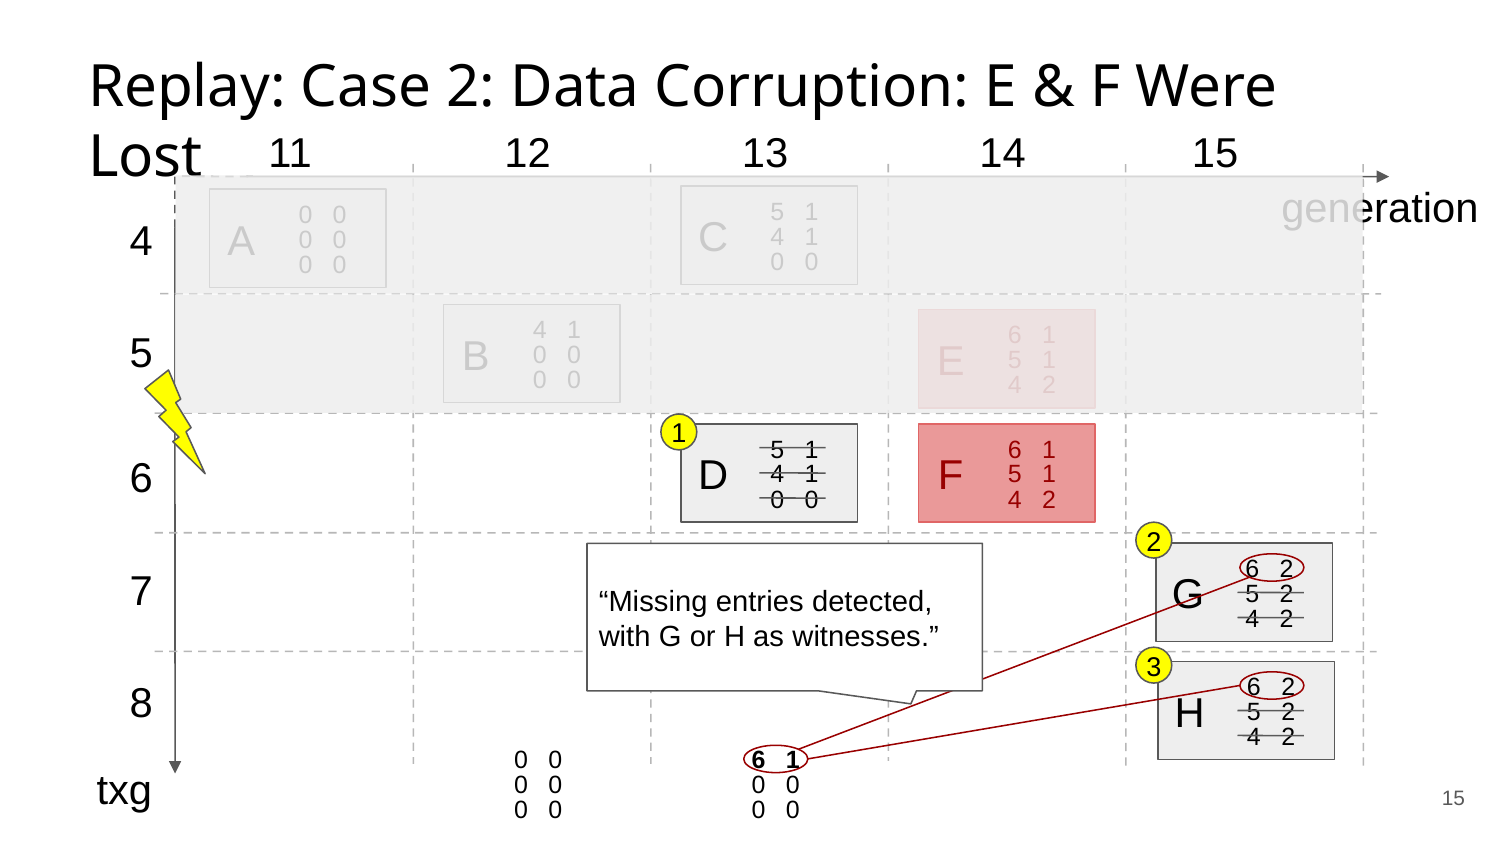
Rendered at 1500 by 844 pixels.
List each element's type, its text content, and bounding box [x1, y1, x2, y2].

text_box 0 [548, 795, 591, 823]
text_box 0 [723, 798, 766, 823]
text_box 8 [120, 687, 163, 715]
text_box 2 [1279, 556, 1302, 578]
text_box 14 [1006, 144, 1016, 158]
text_box [1261, 673, 1281, 698]
text_box 6 [1241, 674, 1261, 697]
text_box 0 [485, 745, 529, 770]
text_box 1 [1042, 434, 1085, 459]
text_box [1261, 700, 1281, 709]
title Replay: Case 2: Data Corruption: E & F Were Lost [73, 33, 1417, 165]
slide_number <number> [1389, 764, 1480, 830]
text_box 2 [1281, 674, 1302, 696]
text_box G [1198, 594, 1210, 606]
text_box [1261, 712, 1281, 734]
text_box 15 [1170, 137, 1261, 165]
text_box 11 [245, 137, 336, 165]
text_box txg [134, 784, 145, 801]
text_box 0 [785, 795, 829, 823]
text_box 4 [1218, 725, 1261, 750]
text_box 4 [120, 224, 163, 252]
text_box 1 [660, 413, 697, 450]
text_box 0 [485, 798, 529, 823]
text_box [1156, 542, 1333, 642]
text_box 0 [804, 484, 847, 512]
text_box 6 [723, 745, 766, 770]
text_box 1 [804, 434, 847, 459]
text_box 5 [1217, 581, 1260, 606]
text_box [144, 175, 1363, 474]
text_box [918, 423, 1096, 523]
text_box 13 [720, 137, 811, 165]
text_box [1260, 582, 1279, 591]
text_box F [929, 459, 972, 487]
text_box 2 [1284, 553, 1322, 578]
text_box generation [1363, 192, 1485, 220]
text_box 4 [742, 459, 785, 487]
text_box 7 [120, 574, 163, 602]
text_box txg [86, 774, 163, 802]
text_box 6 [1249, 568, 1256, 575]
text_box D [705, 463, 722, 486]
text_box 1 [1042, 459, 1085, 484]
text_box 1 [785, 745, 829, 770]
text_box 0 [742, 487, 785, 512]
text_box [1157, 661, 1335, 760]
text_box 6 [1218, 671, 1260, 688]
text_box 0 [807, 499, 815, 506]
text_box 2 [1279, 603, 1322, 631]
text_box 0 [773, 499, 781, 506]
text_box 3 [1135, 647, 1172, 684]
text_box 8 [135, 703, 147, 715]
text_box 0 [723, 770, 766, 798]
text_box 4 [133, 232, 143, 246]
text_box 6 [979, 434, 1022, 459]
text_box 0 [485, 770, 529, 798]
text_box [681, 423, 858, 523]
text_box 2 [1042, 484, 1085, 512]
text_box 5 [1217, 581, 1234, 588]
text_box txg [114, 795, 123, 802]
text_box 4 [1217, 606, 1260, 631]
text_box H [1168, 696, 1211, 725]
text_box 5 [1218, 700, 1261, 725]
text_box 2 [1284, 671, 1324, 696]
text_box 6 [1241, 556, 1260, 579]
text_box 2 [1281, 721, 1324, 750]
text_box 8 [135, 691, 146, 701]
text_box G [1183, 599, 1197, 605]
text_box “Missing entries detected, with G or H as witnesses.” [587, 543, 983, 704]
text_box 5 [742, 434, 785, 459]
text_box generation [1438, 202, 1450, 220]
text_box D [692, 459, 735, 487]
text_box 6 [135, 476, 147, 489]
text_box 2 [1279, 578, 1322, 603]
text_box 0 [548, 745, 591, 770]
text_box 5 [120, 337, 163, 365]
text_box 0 [548, 770, 591, 795]
text_box 14 [957, 137, 1048, 165]
text_box 2 [1135, 522, 1172, 559]
text_box 6 [120, 462, 163, 490]
text_box 2 [1281, 696, 1324, 721]
text_box 12 [482, 137, 573, 165]
text_box 5 [979, 459, 1022, 487]
text_box H [1181, 714, 1197, 725]
text_box [1260, 555, 1279, 580]
text_box 0 [785, 770, 829, 795]
text_box 6 [1250, 686, 1257, 693]
text_box 4 [979, 487, 1022, 512]
text_box 6 [1217, 553, 1260, 581]
text_box 1 [804, 459, 847, 484]
text_box G [1167, 578, 1210, 606]
text_box 6 [1218, 687, 1260, 700]
text_box [1260, 594, 1279, 616]
